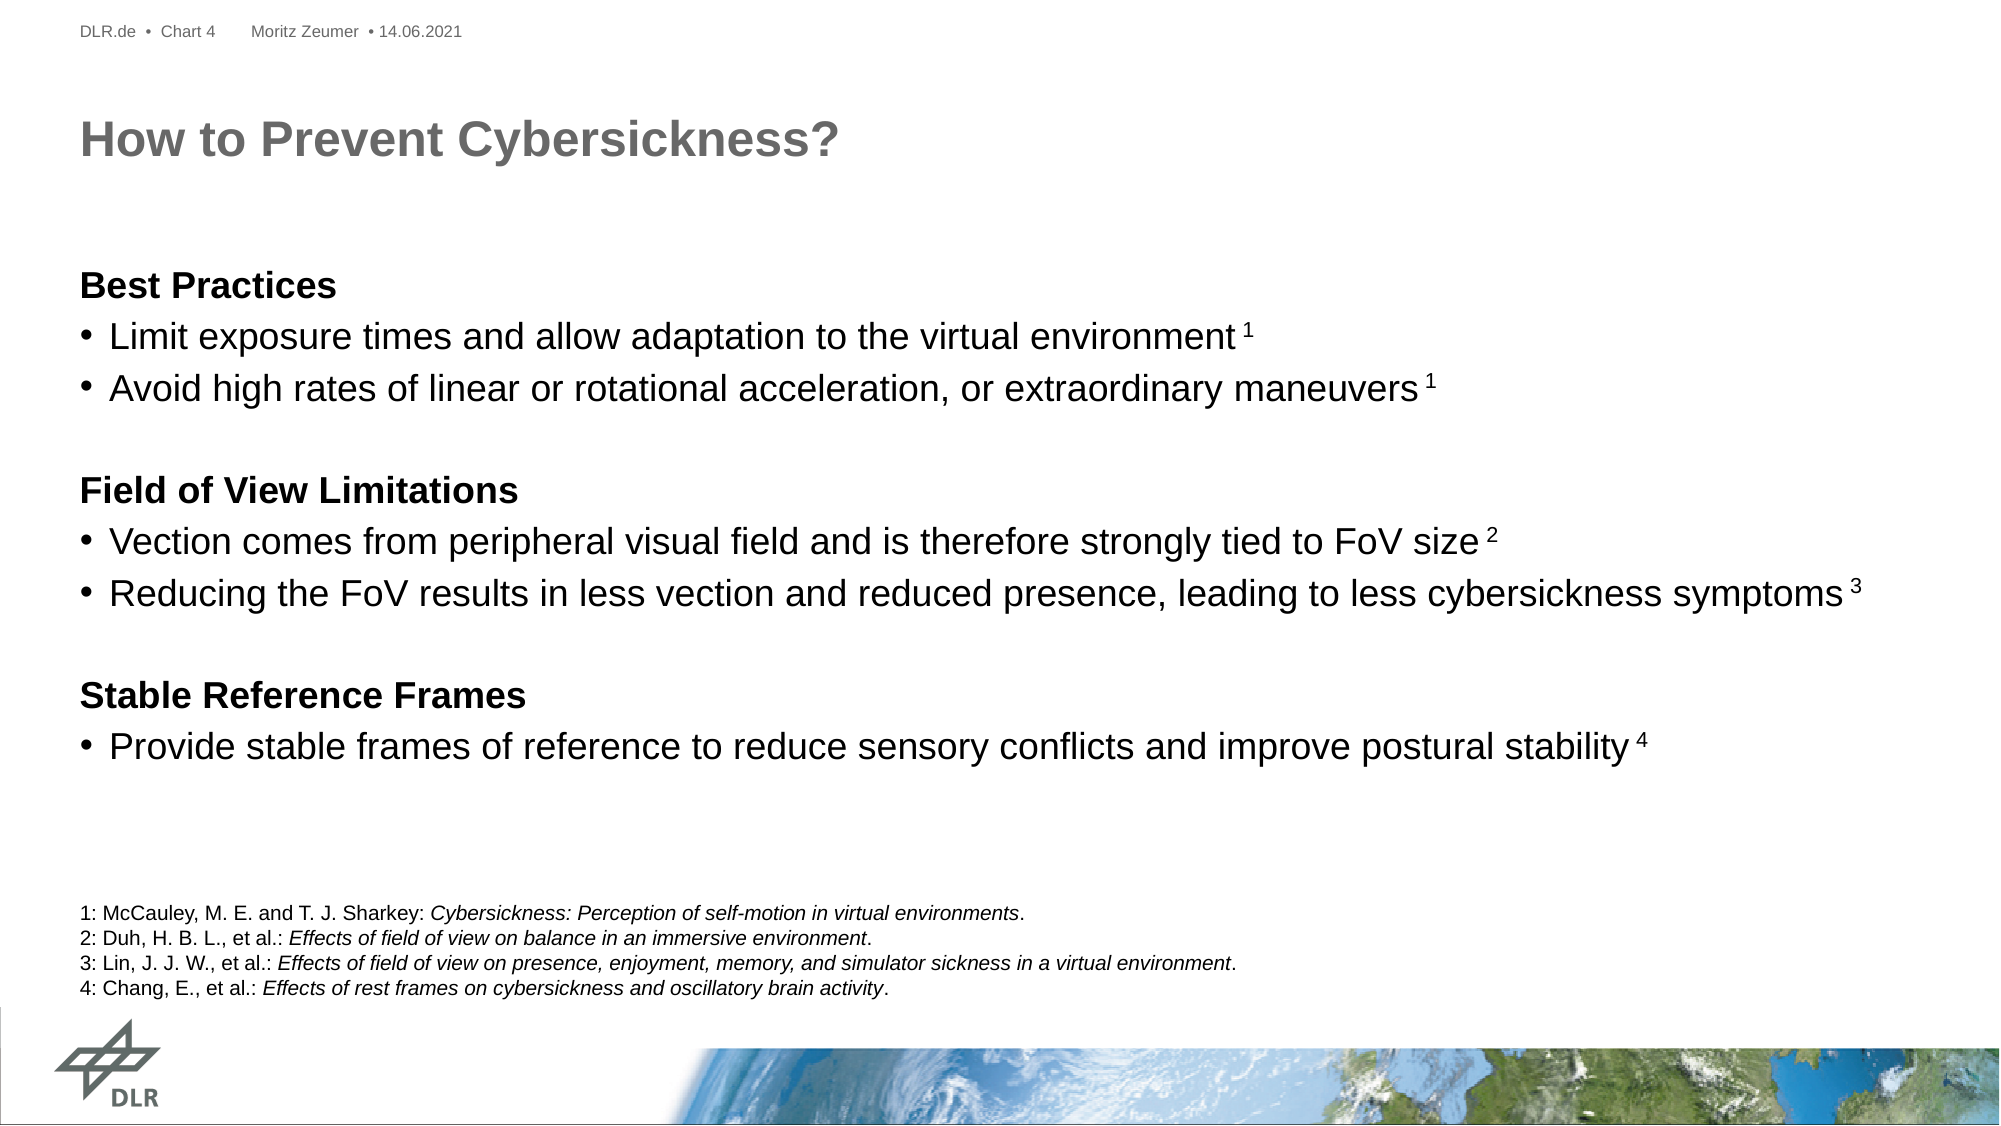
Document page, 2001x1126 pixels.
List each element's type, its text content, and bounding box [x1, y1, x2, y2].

text_box 1: McCauley, M. E. and T. J. Sharkey: Cybersickness: Perception of self-motion in virtual environments. 2: Duh, H. B. L., et al.: Effects of field of view on balance in an immersive environment. 3: Lin, J. J. W., et al.: Effects of field of view on presence, enjoyment, memory, and simulator sickness in a virtual environment. 4: Chang, E., et al.: Effects of rest frames on cybersickness and oscillatory brain activity. [79, 899, 1317, 1000]
text_box How to Prevent Cybersickness? [79, 106, 1921, 228]
text_box Best Practices Limit exposure times and allow adaptation to the virtual environment 1 Avoid high rates of linear or rotational acceleration, or extraordinary maneuvers 1 Field of View Limitations Vection comes from peripheral visual field and is therefore strongly tied to FoV size 2 Reducing the FoV results in less vection and reduced presence, leading to less cybersickness symptoms 3 Stable Reference Frames Provide stable frames of reference to reduce sensory conflicts and improve postural stability 4 [79, 261, 1913, 973]
text_box Moritz Zeumer • 14.06.2021 [251, 20, 1921, 45]
text_box DLR.de • Chart <number> [79, 20, 251, 45]
